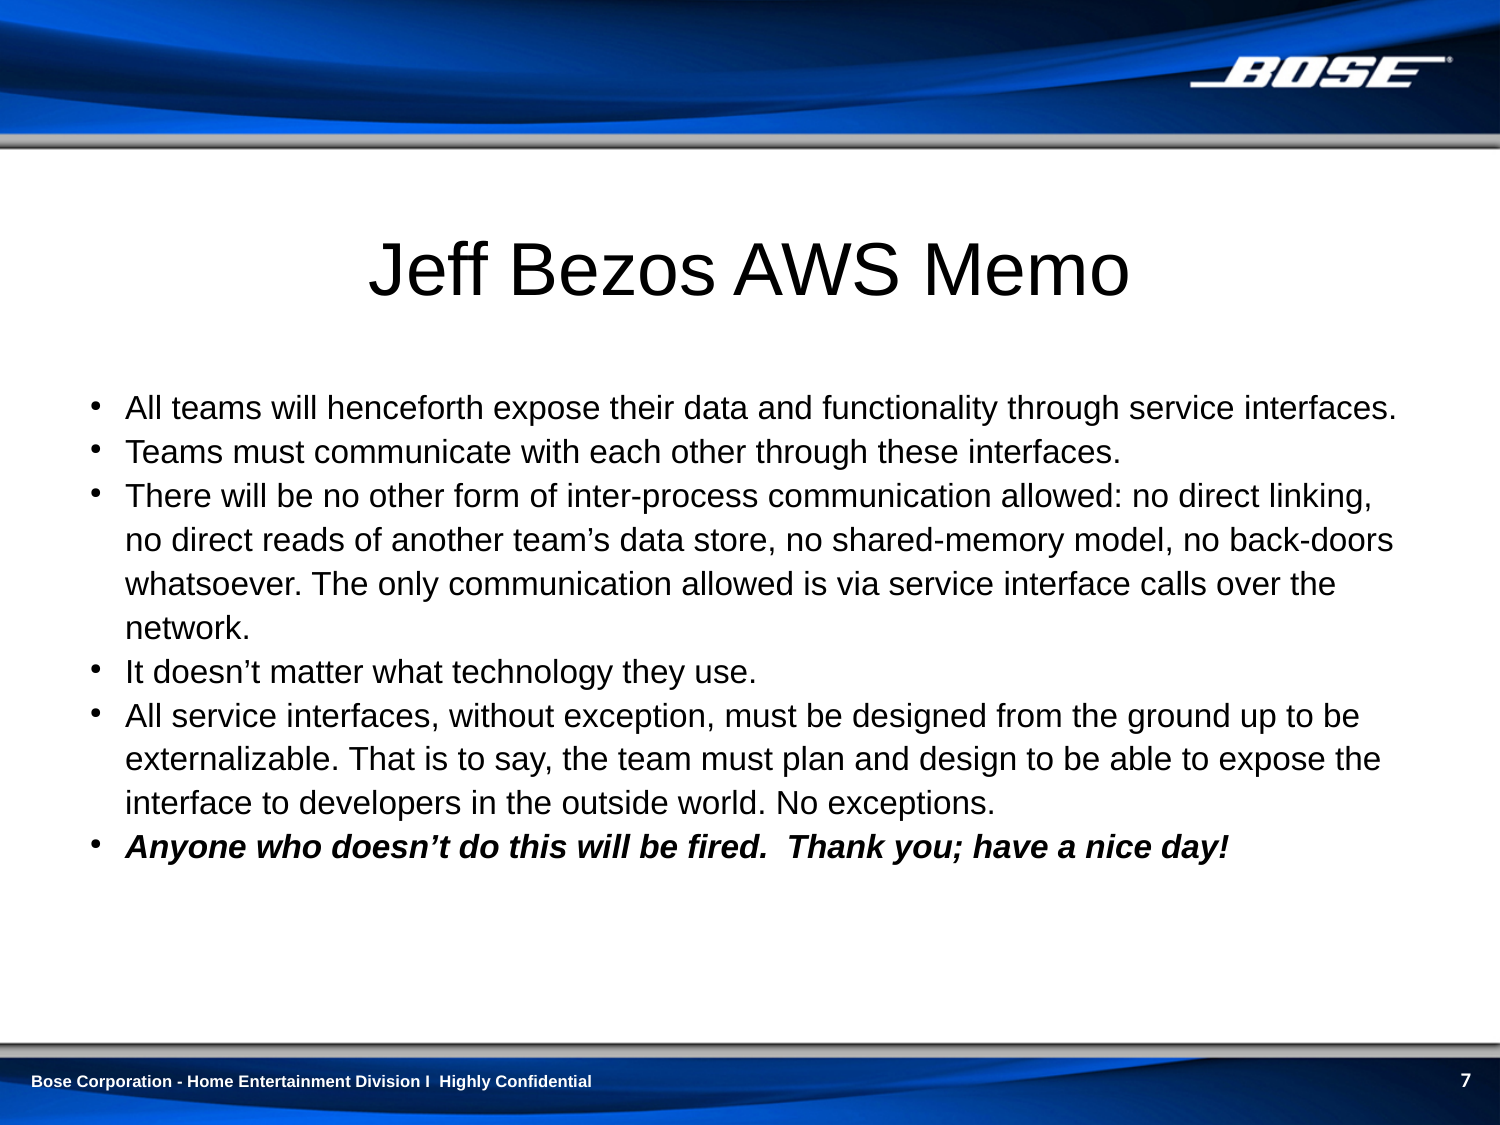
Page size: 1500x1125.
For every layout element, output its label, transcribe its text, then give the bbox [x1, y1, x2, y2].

text_box Jeff Bezos AWS Memo [74, 185, 1425, 345]
text_box All teams will henceforth expose their data and functionality through service interfaces. Teams must communicate with each other through these interfaces. There will be no other form of inter-process communication allowed: no direct linking, no direct reads of another team’s data store, no shared-memory model, no back-doors whatsoever. The only communication allowed is via service interface calls over the network. It doesn’t matter what technology they use. All service interfaces, without exception, must be designed from the ground up to be externalizable. That is to say, the team must plan and design to be able to expose the interface to developers in the outside world. No exceptions. Anyone who doesn’t do this will be fired. Thank you; have a nice day! [74, 375, 1425, 1003]
picture [0, 0, 1500, 1125]
